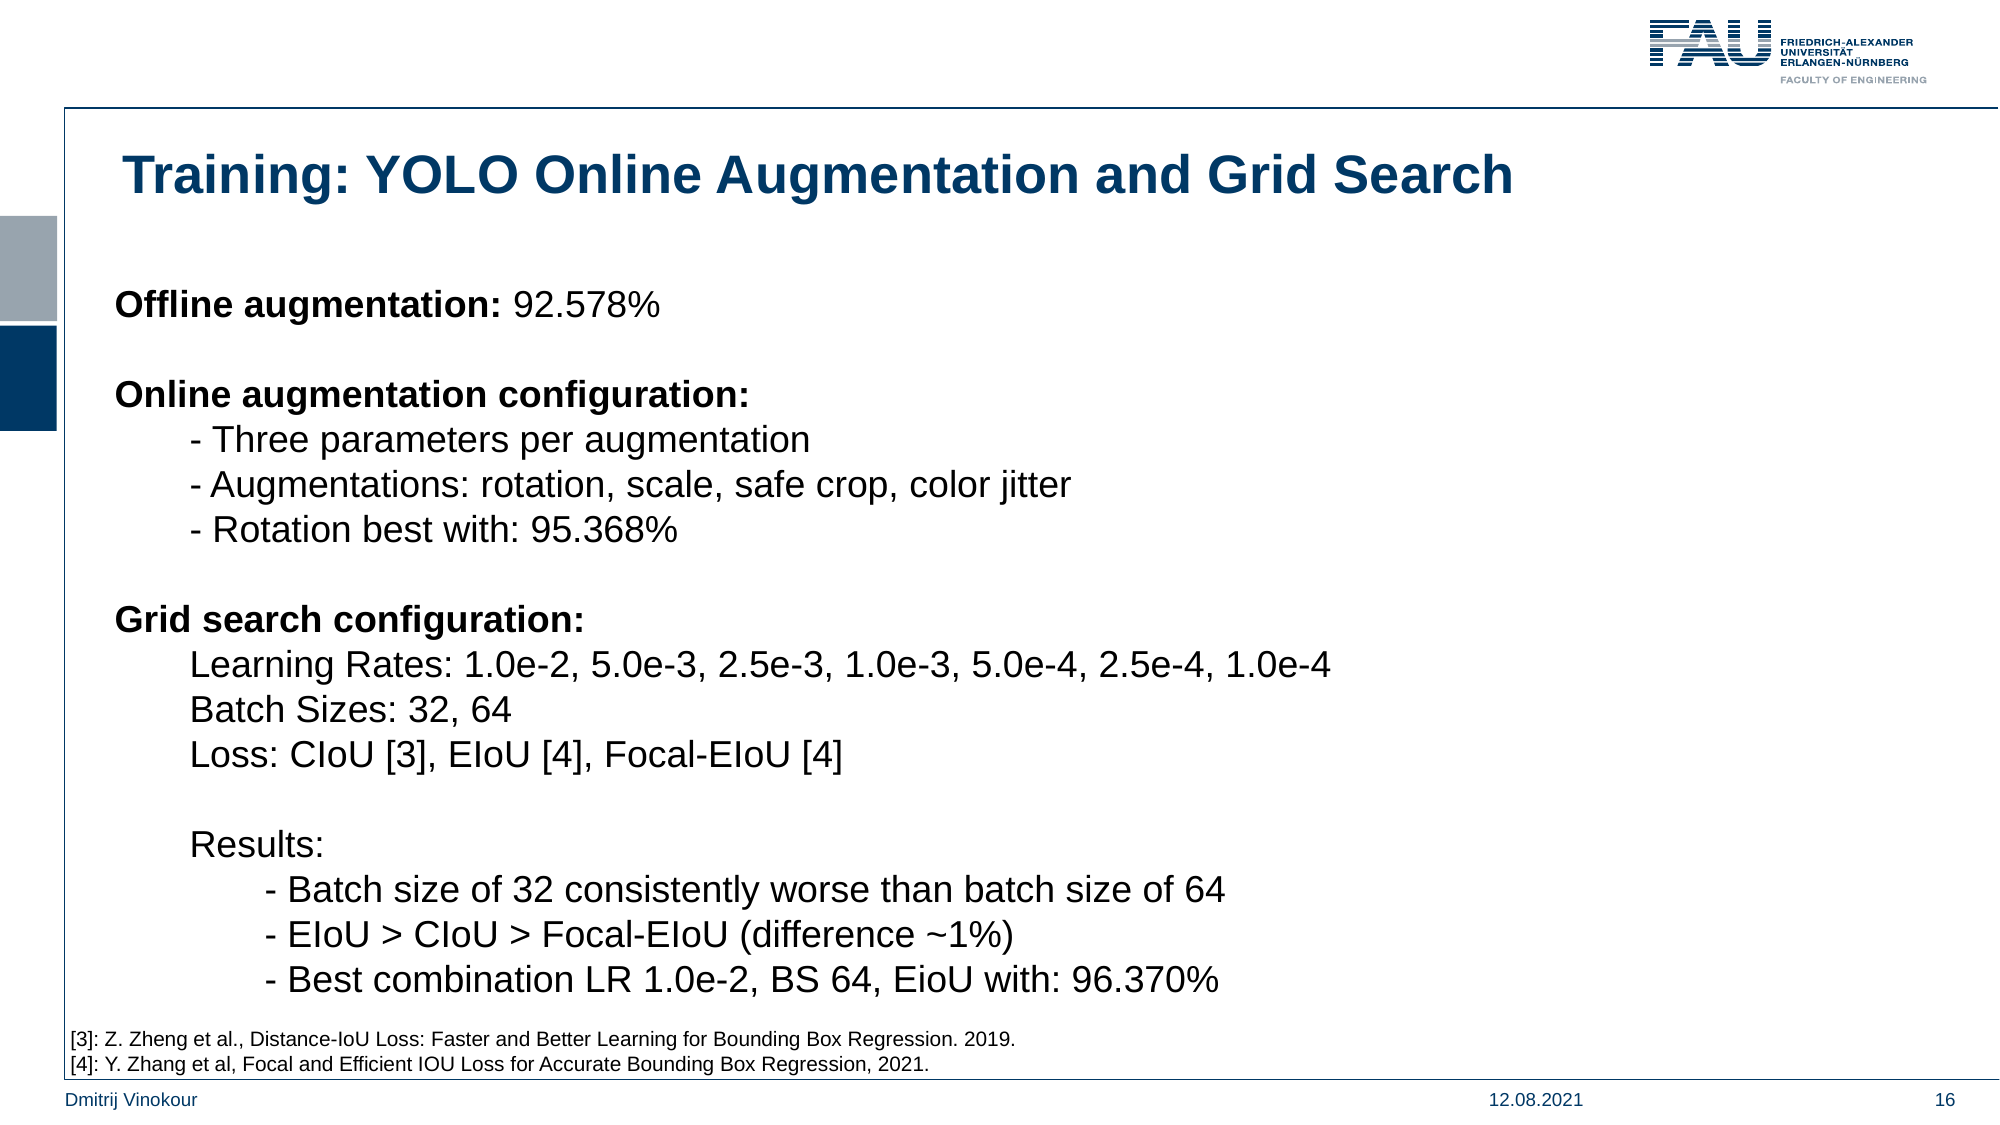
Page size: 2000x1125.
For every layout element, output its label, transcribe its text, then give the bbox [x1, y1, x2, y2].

text_box Dmitrij Vinokour [64, 1087, 1403, 1119]
text_box Training: YOLO Online Augmentation and Grid Search [122, 139, 1946, 237]
text_box [3]: Z. Zheng et al., Distance-IoU Loss: Faster and Better Learning for Bounding Box Regression. 2019. [4]: Y. Zhang et al, Focal and Efficient IOU Loss for Accurate Bounding Box Regression, 2021. [55, 1018, 2000, 1064]
text_box 12.08.2021 [1489, 1087, 1725, 1119]
text_box <number> [1798, 1087, 1956, 1119]
text_box Offline augmentation: 92.578% Online augmentation configuration: - Three parameters per augmentation - Augmentations: rotation, scale, safe crop, color jitter - Rotation best with: 95.368% Grid search configuration: Learning Rates: 1.0e-2, 5.0e-3, 2.5e-3, 1.0e-3, 5.0e-4, 2.5e-4, 1.0e-4 Batch Sizes: 32, 64 Loss: CIoU [3], EIoU [4], Focal-EIoU [4] Results: - Batch size of 32 consistently worse than batch size of 64 - EIoU > CIoU > Focal-EIoU (difference ~1%) - Best combination LR 1.0e-2, BS 64, EioU with: 96.370% [99, 237, 1946, 463]
